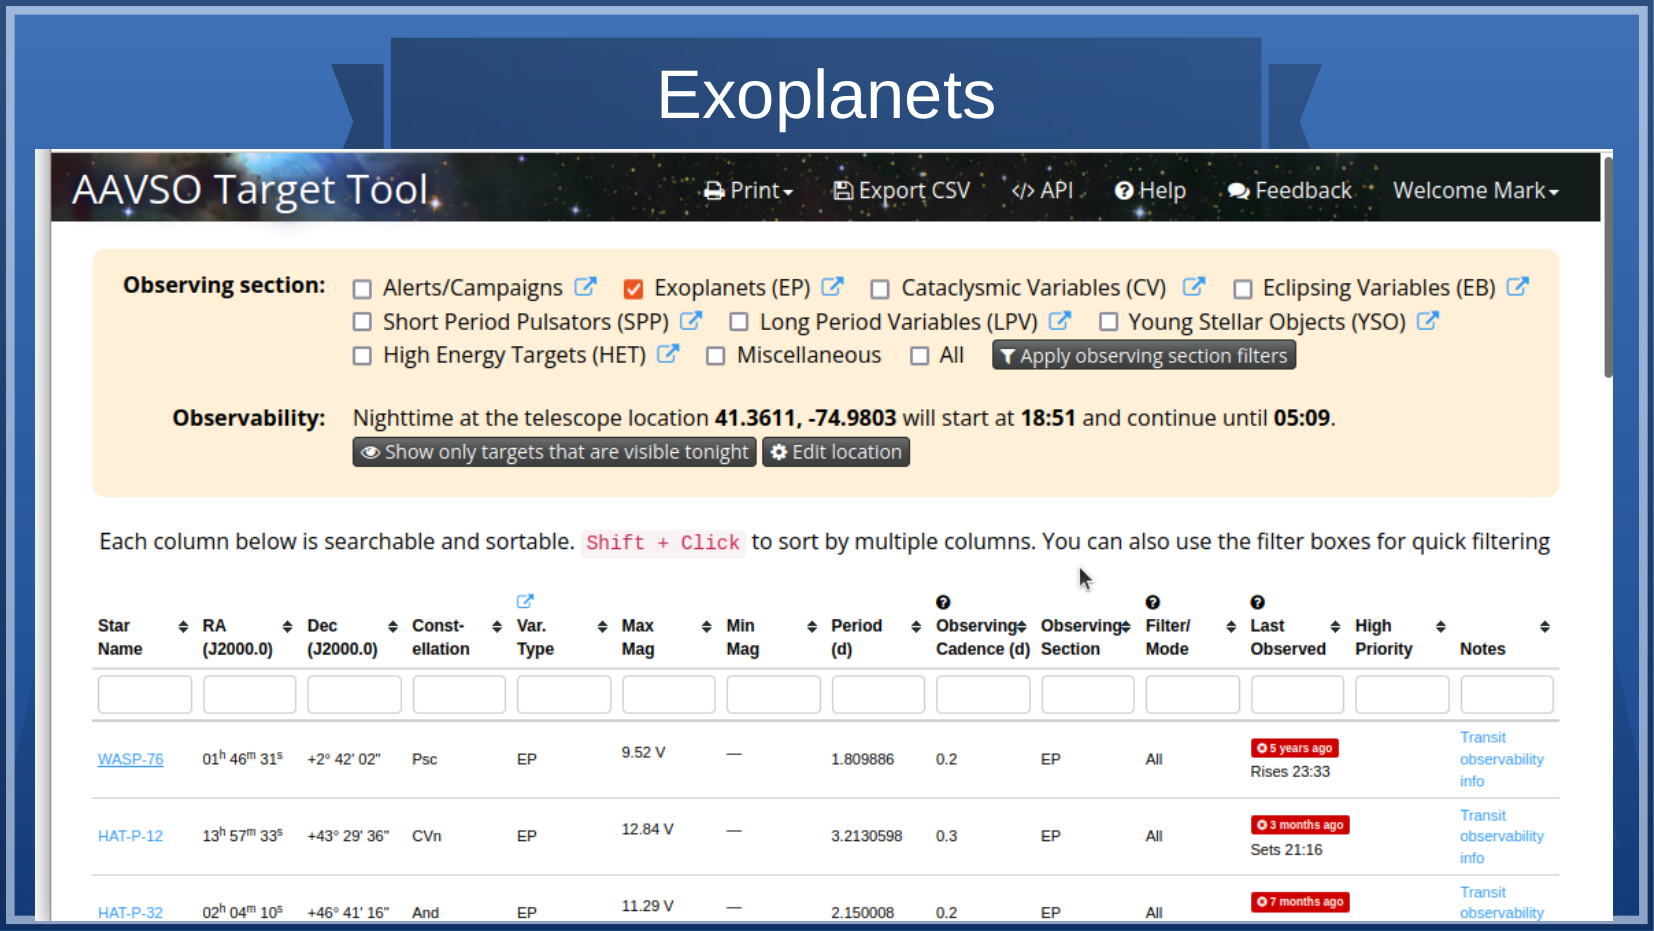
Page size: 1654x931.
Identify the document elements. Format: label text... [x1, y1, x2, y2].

title Exoplanets [389, 35, 1264, 149]
picture [35, 149, 1613, 921]
